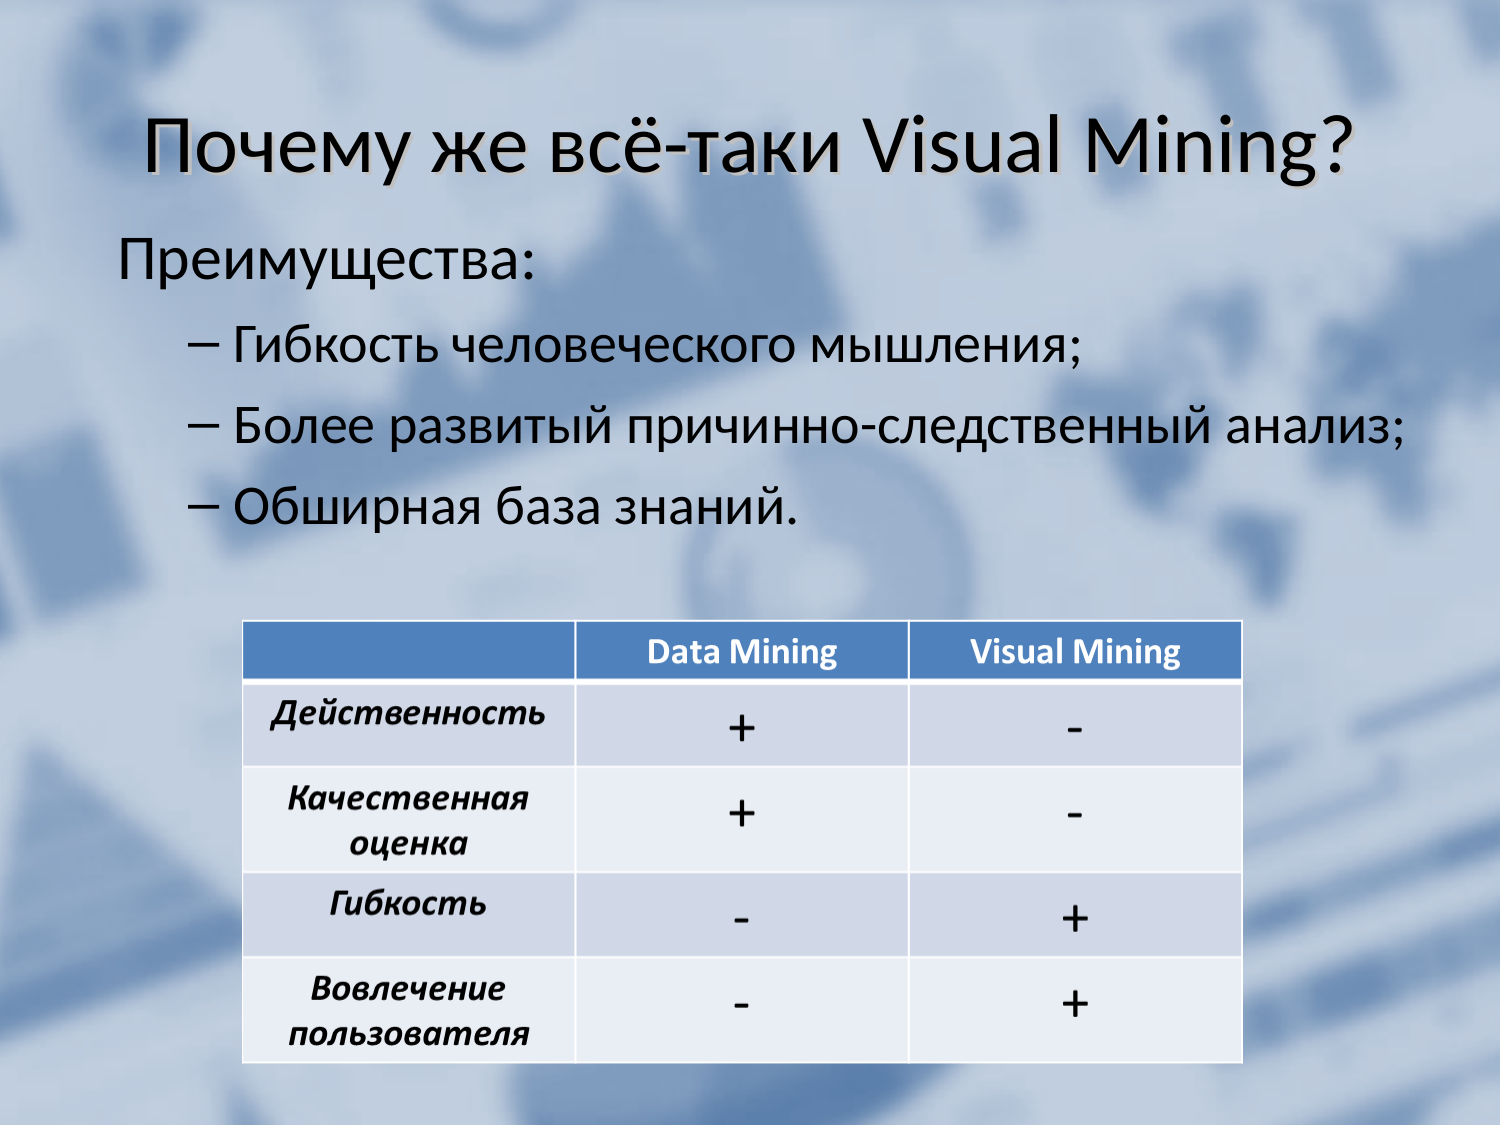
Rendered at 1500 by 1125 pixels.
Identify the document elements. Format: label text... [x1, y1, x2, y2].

picture [0, 0, 1500, 1125]
list Преимущества: Гибкость человеческого мышления; Более развитый причинно-следственный анализ; Обширная база знаний. [29, 208, 1426, 610]
title Почему же всё-таки Visual Mining? [75, 45, 1426, 208]
